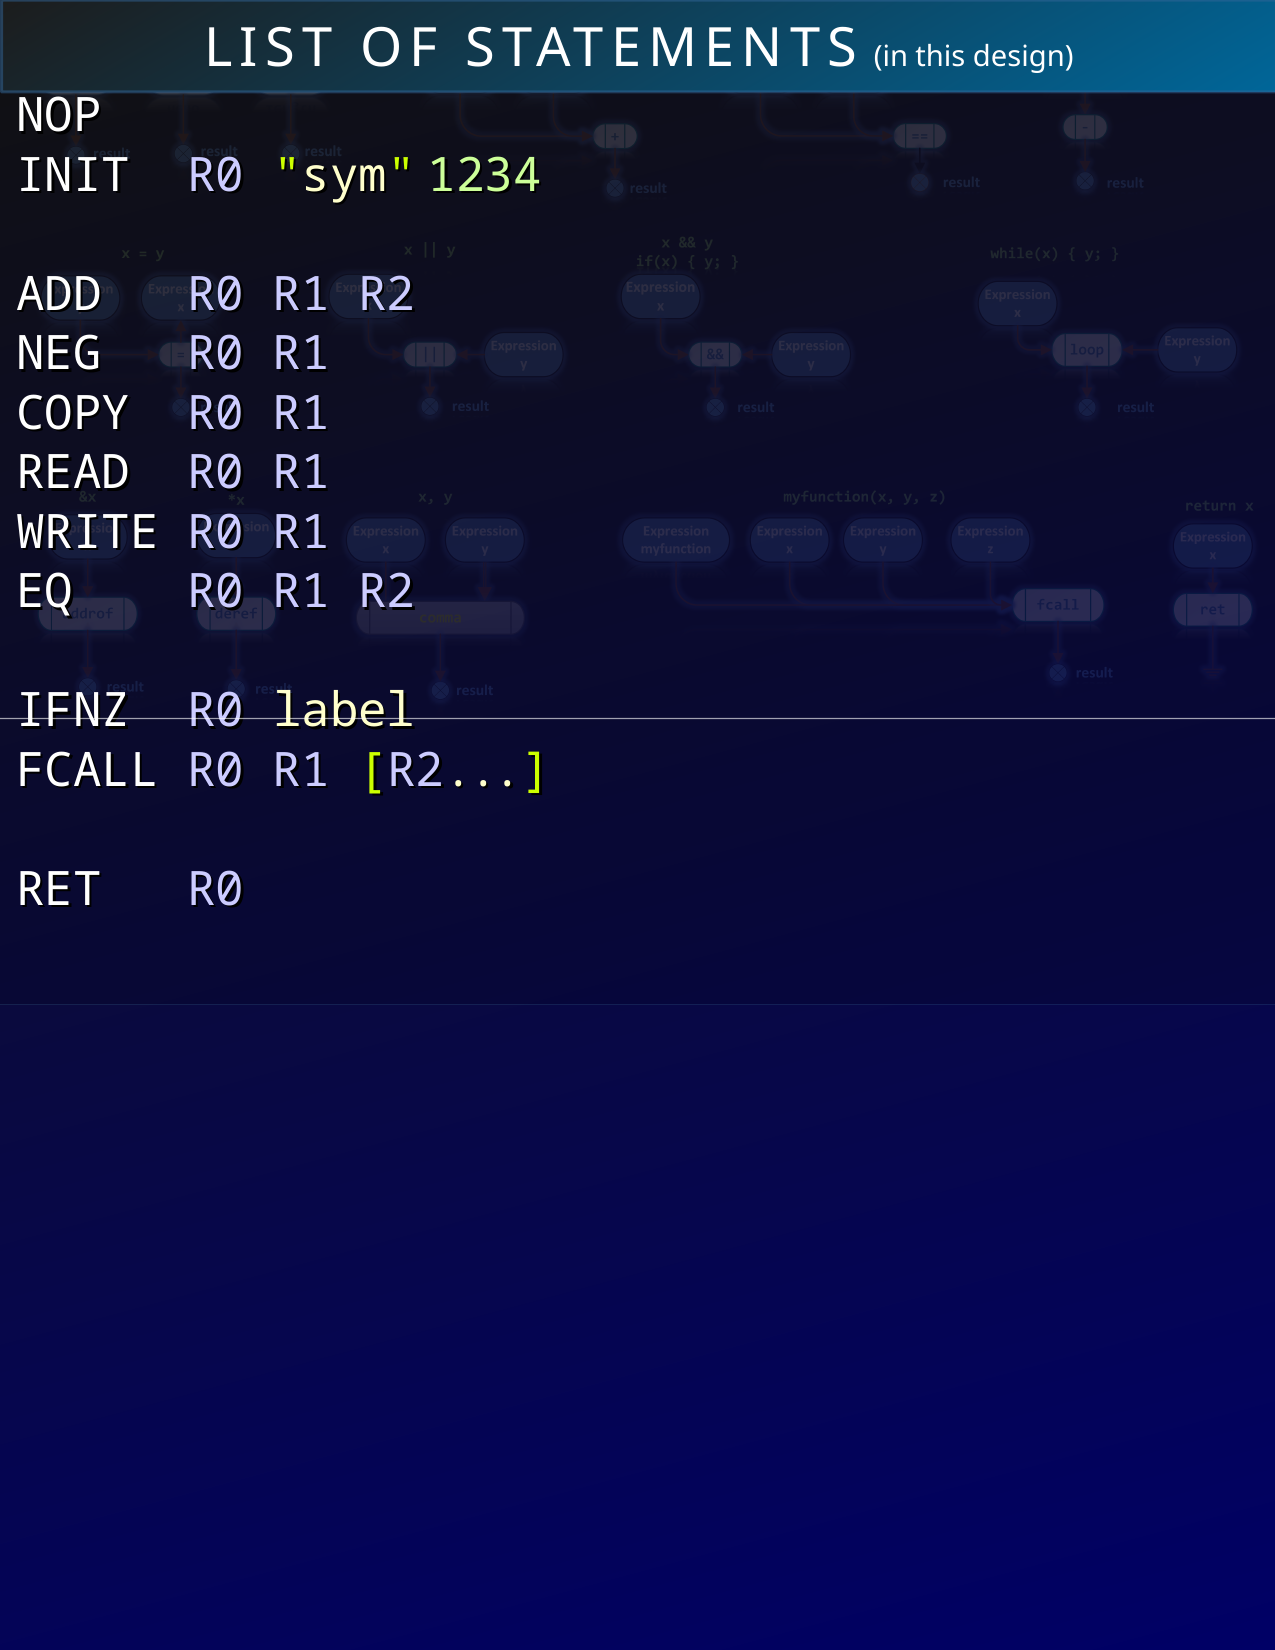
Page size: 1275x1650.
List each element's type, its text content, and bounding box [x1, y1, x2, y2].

subtitle NOP INIT R0 "sym" 1234 ADD R0 R1 R2 NEG R0 R1 COPY R0 R1 READ R0 R1 WRITE R0 R1 EQ R0 R1 R2 IFNZ R0 label FCALL R0 R1 [R2...] RET R0 [0, 83, 1274, 717]
picture [0, 720, 1275, 1006]
text_box LIST OF STATEMENTS (in this design) [1, 0, 1275, 80]
